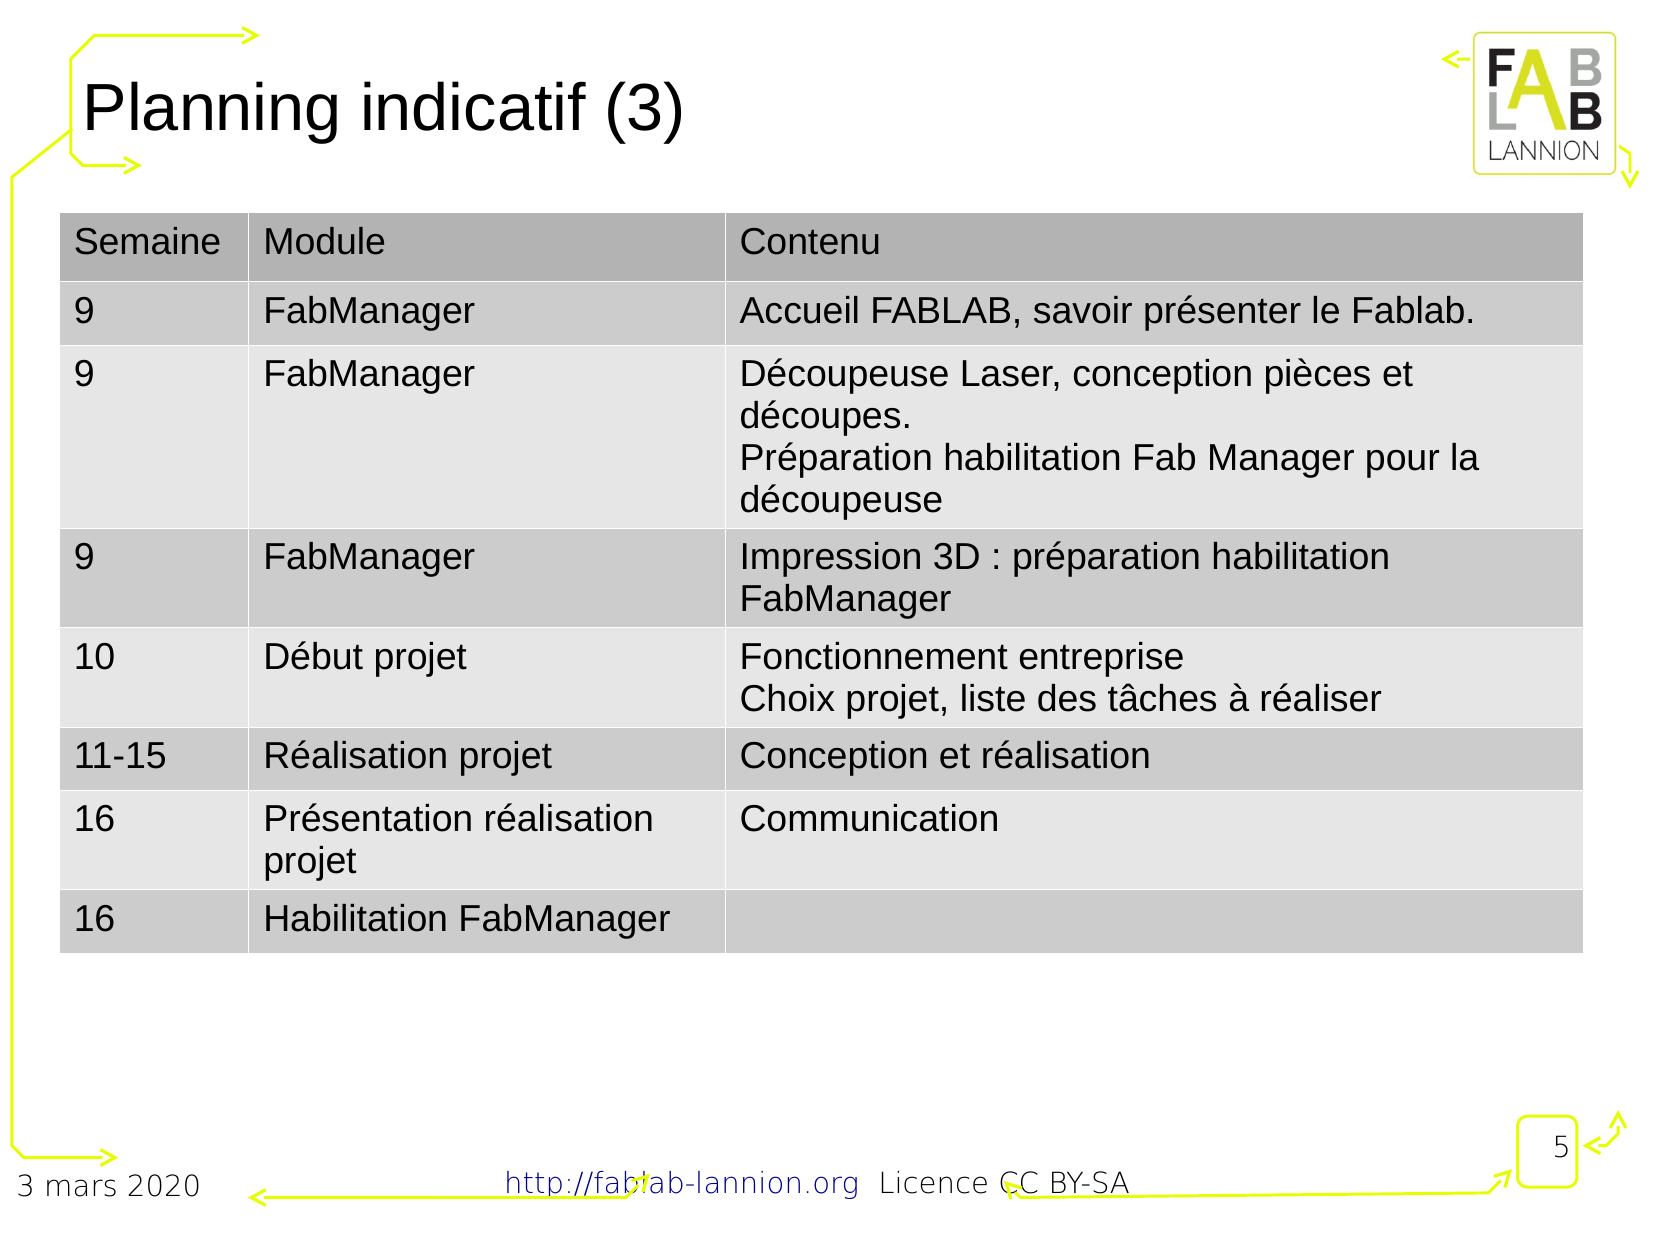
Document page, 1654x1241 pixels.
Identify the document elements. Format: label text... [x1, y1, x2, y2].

table_cell [726, 890, 1583, 953]
table_cell FabManager [249, 282, 725, 345]
table_cell 11-15 [60, 728, 248, 790]
table_cell Présentation réalisation projet [249, 791, 725, 889]
table_cell 9 [60, 529, 248, 627]
table_cell 9 [60, 346, 248, 528]
table_cell FabManager [249, 529, 725, 627]
table_cell Début projet [249, 628, 725, 727]
table_cell 16 [60, 890, 248, 953]
table_cell FabManager [249, 346, 725, 528]
picture [1470, 29, 1619, 178]
table_cell Impression 3D : préparation habilitation FabManager [726, 529, 1583, 627]
table_cell Découpeuse Laser, conception pièces et découpes. Préparation habilitation Fab Manager pour la découpeuse [726, 346, 1583, 528]
title Planning indicatif (3) [82, 49, 1441, 166]
table_header Semaine [60, 213, 248, 281]
table_header Contenu [726, 213, 1583, 281]
table_cell Fonctionnement entreprise Choix projet, liste des tâches à réaliser [726, 628, 1583, 727]
table_cell 10 [60, 628, 248, 727]
table_cell Habilitation FabManager [249, 890, 725, 953]
table_cell Accueil FABLAB, savoir présenter le Fablab. [726, 282, 1583, 345]
table_cell Réalisation projet [249, 728, 725, 790]
table_cell 9 [60, 282, 248, 345]
table_cell Conception et réalisation [726, 728, 1583, 790]
table_cell 16 [60, 791, 248, 889]
table_cell Communication [726, 791, 1583, 889]
table_header Module [249, 213, 725, 281]
text_box [732, 188, 762, 260]
